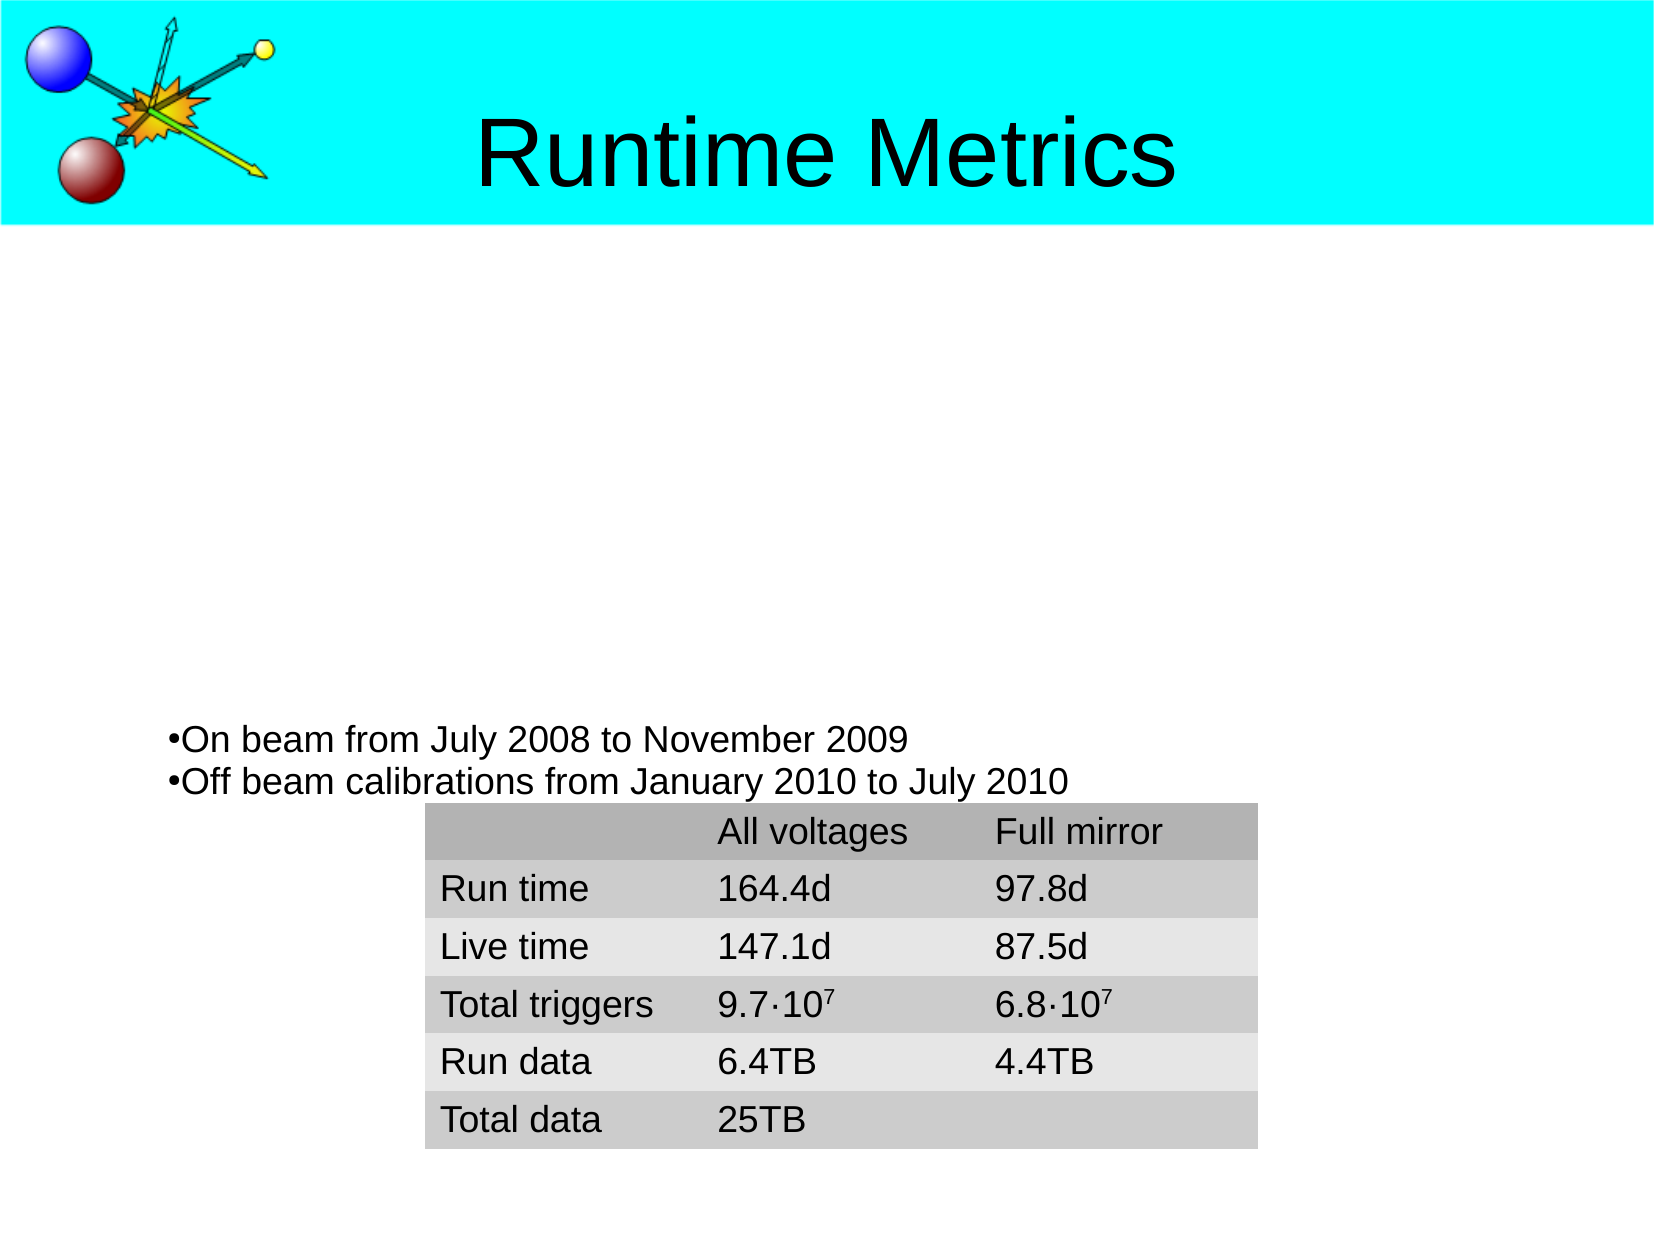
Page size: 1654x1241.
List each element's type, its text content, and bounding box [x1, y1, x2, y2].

table_cell Run time [425, 860, 702, 918]
table_cell [980, 1091, 1258, 1149]
table_cell 164.4d [702, 860, 980, 918]
table_header All voltages [702, 803, 980, 860]
table_cell Total data [425, 1091, 702, 1149]
table_cell 6.4TB [702, 1033, 980, 1091]
table_cell Live time [425, 918, 702, 976]
text_box On beam from July 2008 to November 2009 Off beam calibrations from January 2010 to July 2010 [152, 711, 1503, 810]
table_header [425, 803, 702, 860]
table_cell 87.5d [980, 918, 1258, 976]
table_cell 147.1d [702, 918, 980, 976]
table_cell 97.8d [980, 860, 1258, 918]
table_header Full mirror [980, 803, 1258, 860]
picture [0, 0, 1654, 1241]
table_cell Run data [425, 1033, 702, 1091]
table_cell 6.8·107 [980, 976, 1258, 1033]
title Runtime Metrics [82, 49, 1571, 257]
table_cell 9.7·107 [702, 976, 980, 1033]
table_cell 25TB [702, 1091, 980, 1149]
table_cell Total triggers [425, 976, 702, 1033]
table_cell 4.4TB [980, 1033, 1258, 1091]
